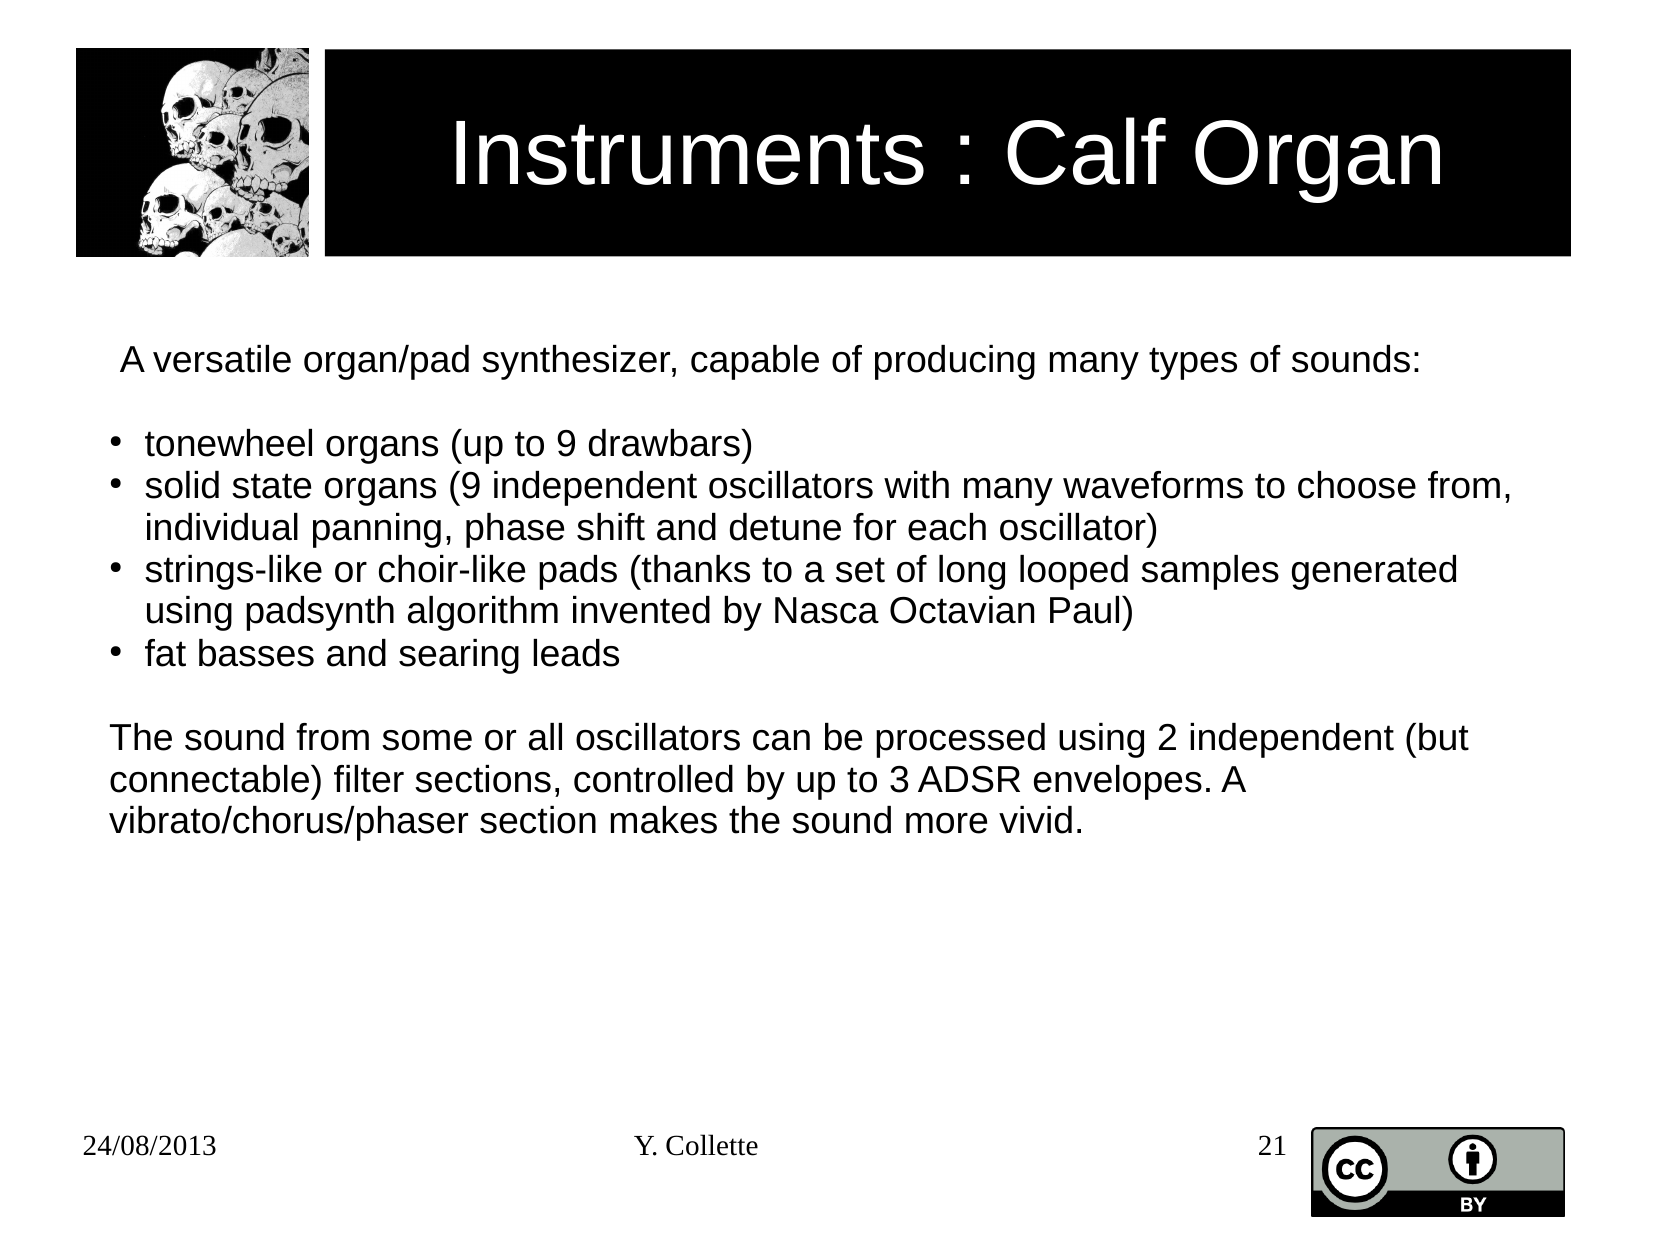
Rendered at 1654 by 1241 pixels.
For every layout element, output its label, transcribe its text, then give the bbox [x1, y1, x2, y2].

picture [76, 48, 309, 257]
text_box A versatile organ/pad synthesizer, capable of producing many types of sounds: tonewheel organs (up to 9 drawbars) solid state organs (9 independent oscillators with many waveforms to choose from, individual panning, phase shift and detune for each oscillator) strings-like or choir-like pads (thanks to a set of long looped samples generated using padsynth algorithm invented by Nasca Octavian Paul) fat basses and searing leads The sound from some or all oscillators can be processed using 2 independent (but connectable) filter sections, controlled by up to 3 ADSR envelopes. A vibrato/chorus/phaser section makes the sound more vivid. [94, 330, 1571, 850]
title Instruments : Calf Organ [324, 49, 1571, 257]
picture [1311, 1127, 1565, 1217]
